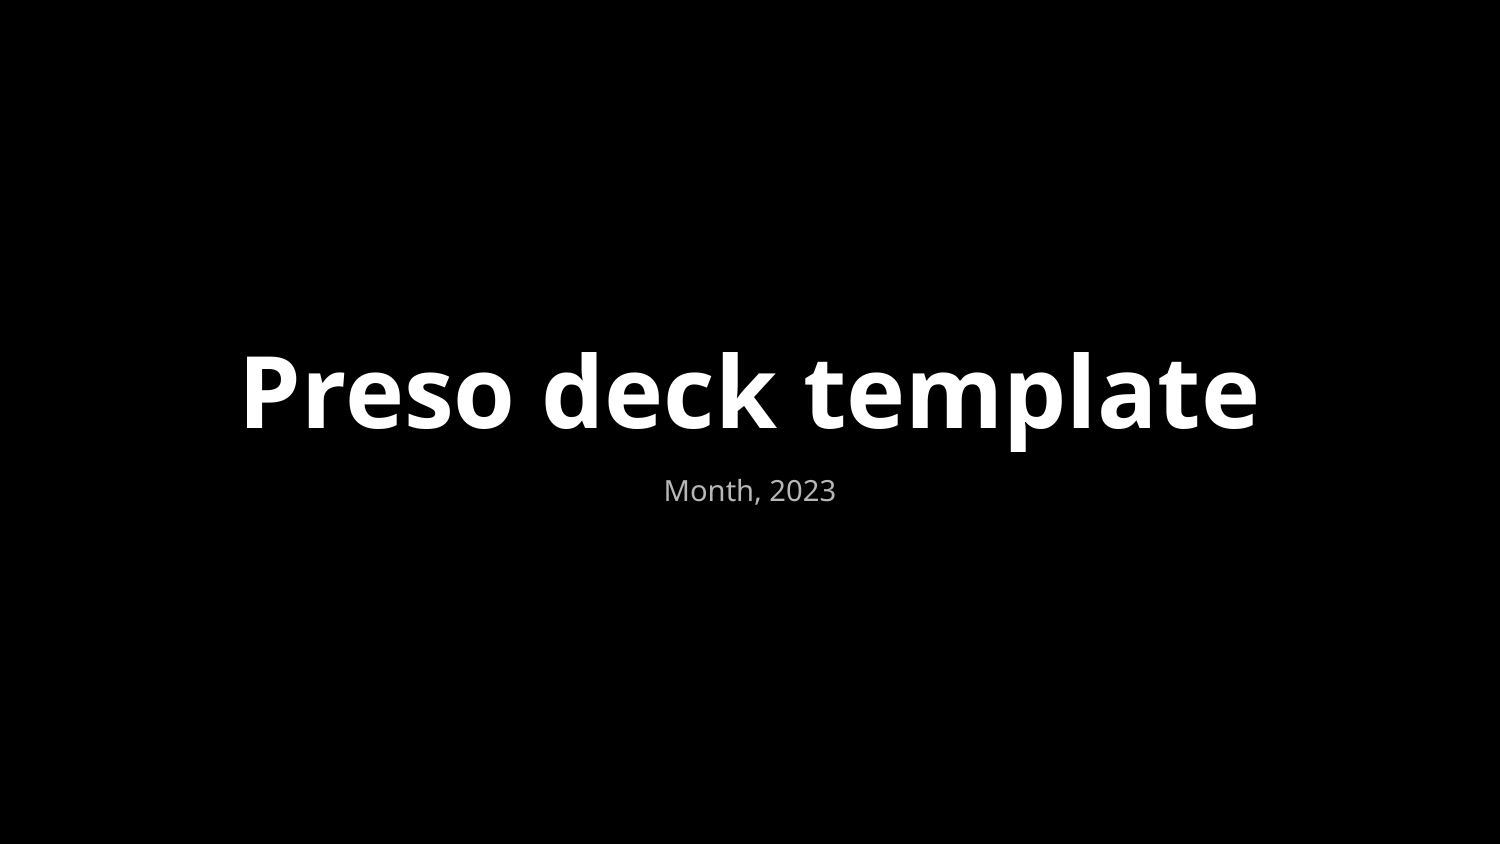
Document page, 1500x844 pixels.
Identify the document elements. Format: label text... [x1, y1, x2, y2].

text_box Preso deck template [1026, 384, 1047, 417]
text_box Month, 2023 [478, 466, 1022, 503]
text_box Preso deck template [148, 328, 1352, 451]
